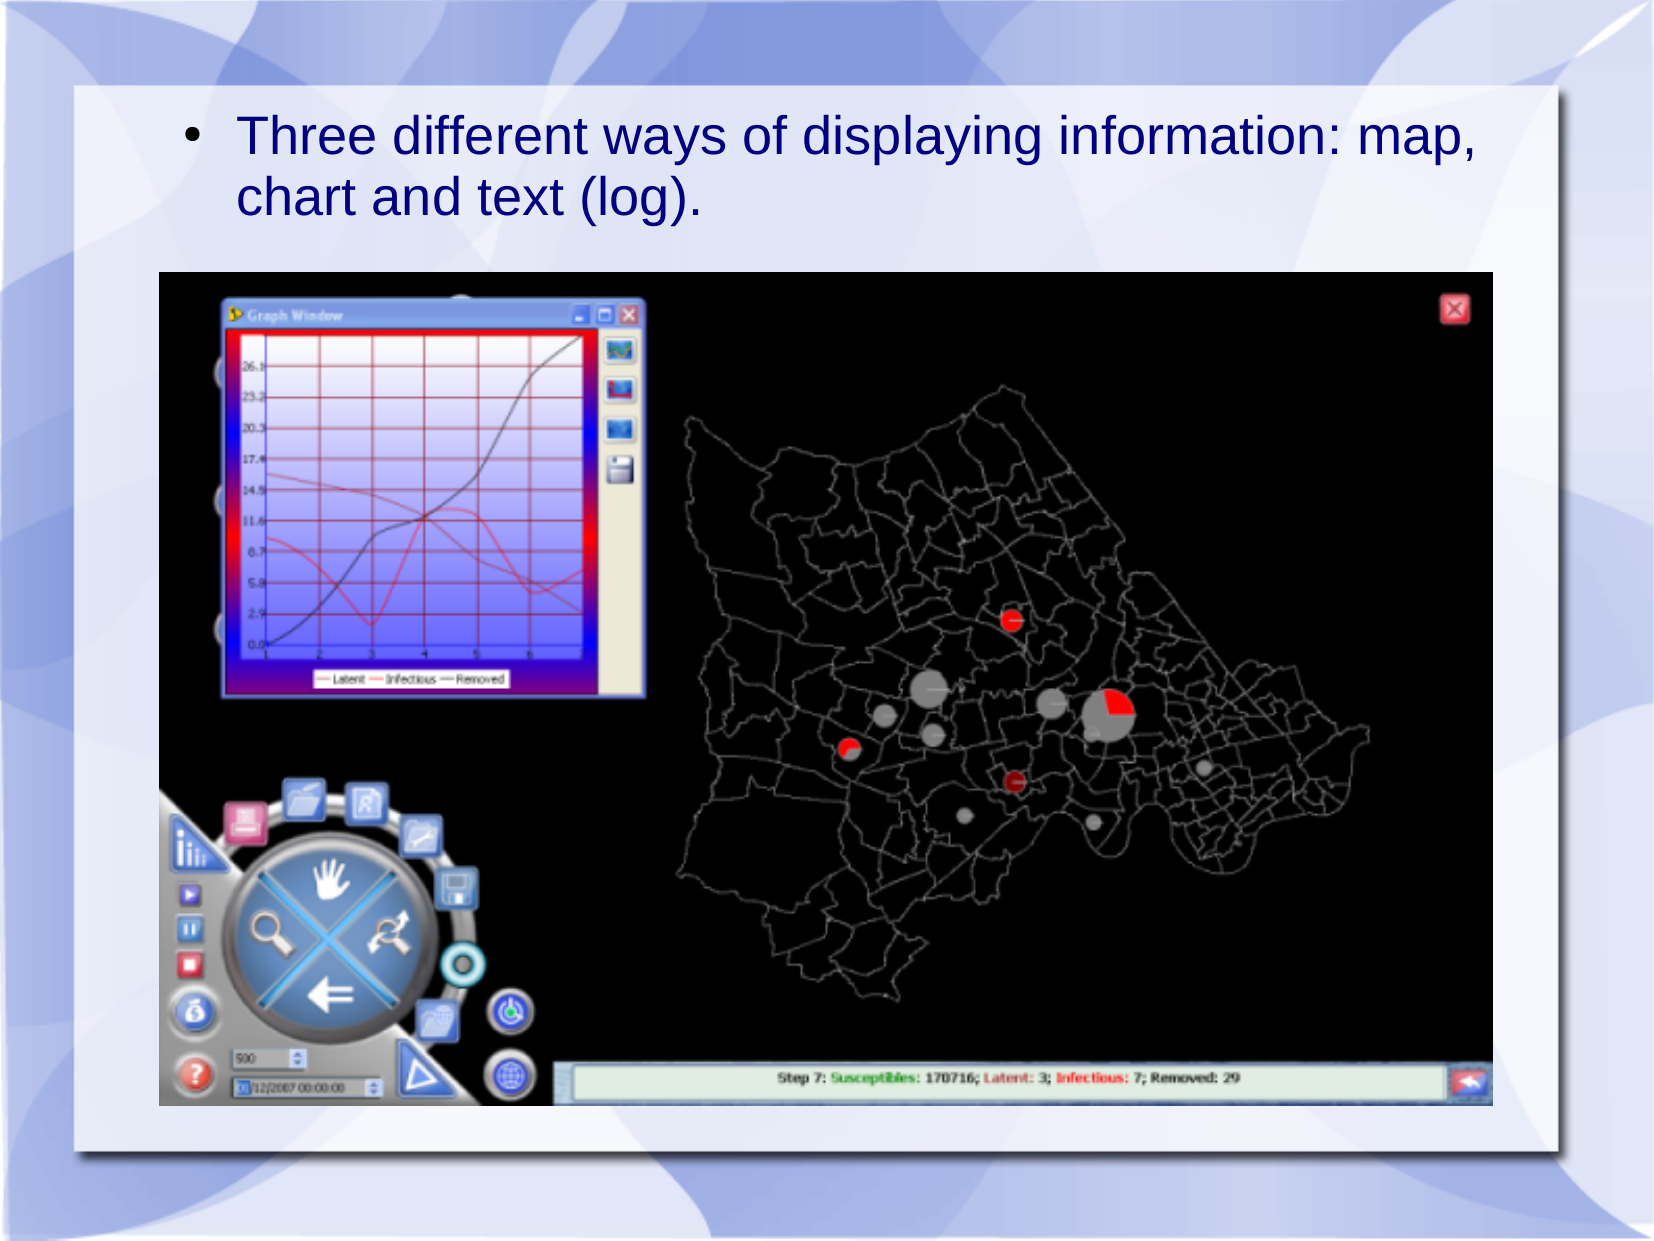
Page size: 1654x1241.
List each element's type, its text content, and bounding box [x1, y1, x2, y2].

picture [0, 0, 1654, 1241]
list Three different ways of displaying information: map, chart and text (log). [165, 105, 1524, 232]
